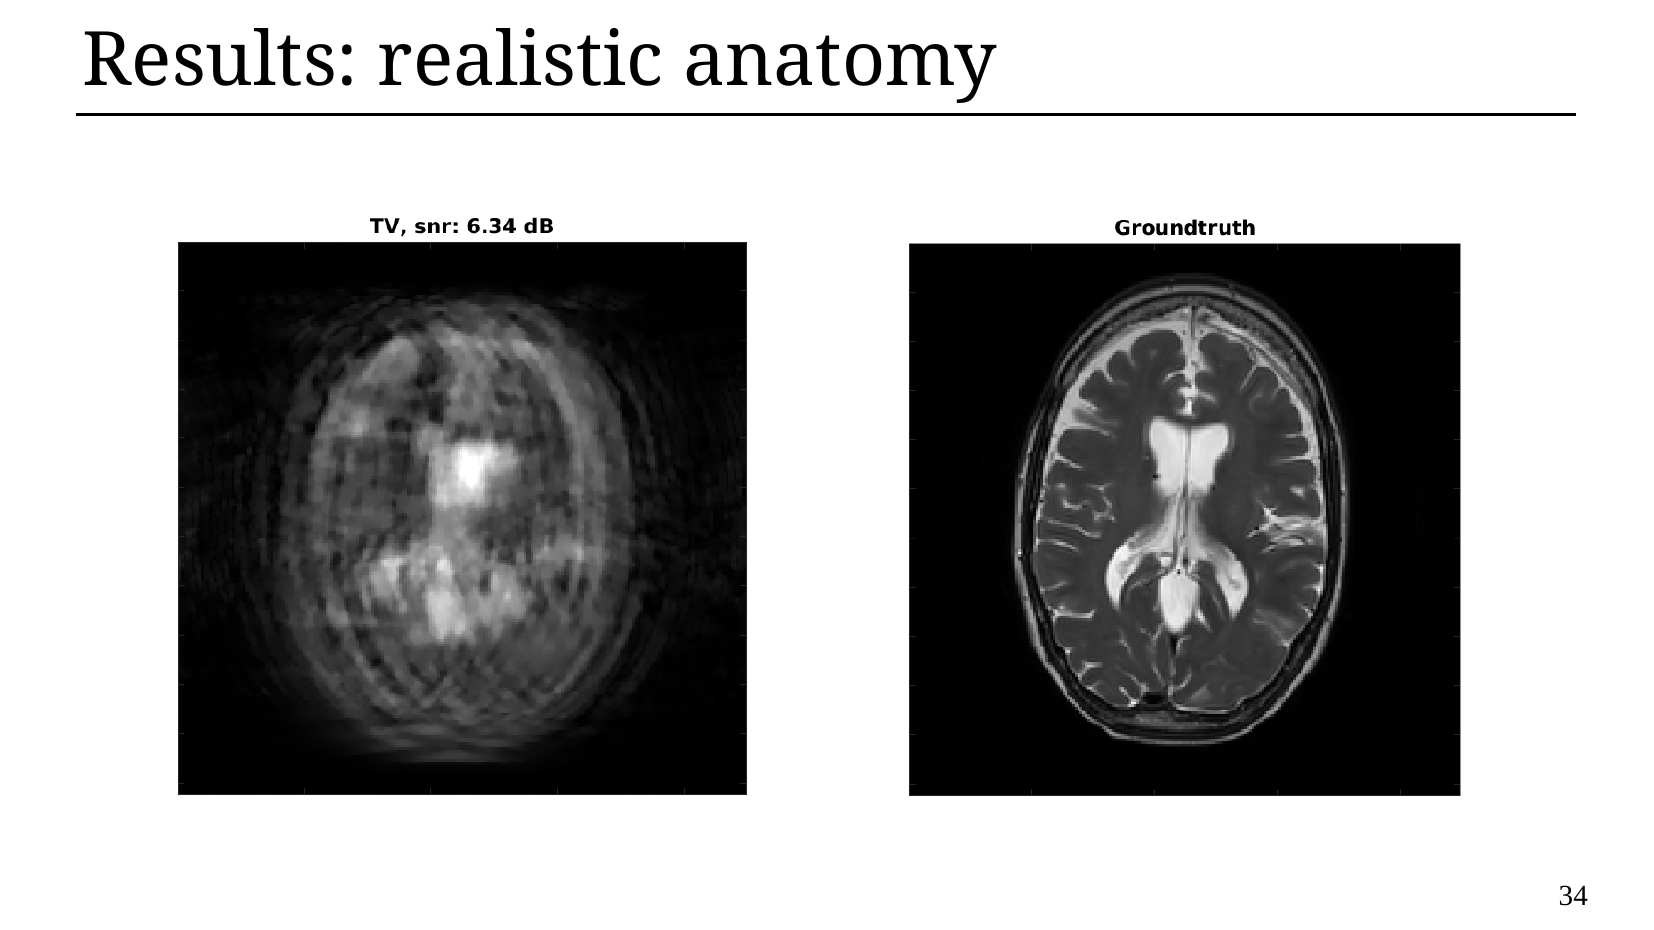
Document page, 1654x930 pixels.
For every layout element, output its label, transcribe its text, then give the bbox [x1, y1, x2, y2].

title Results: realistic anatomy [82, 7, 1571, 106]
picture [30, 192, 1588, 870]
